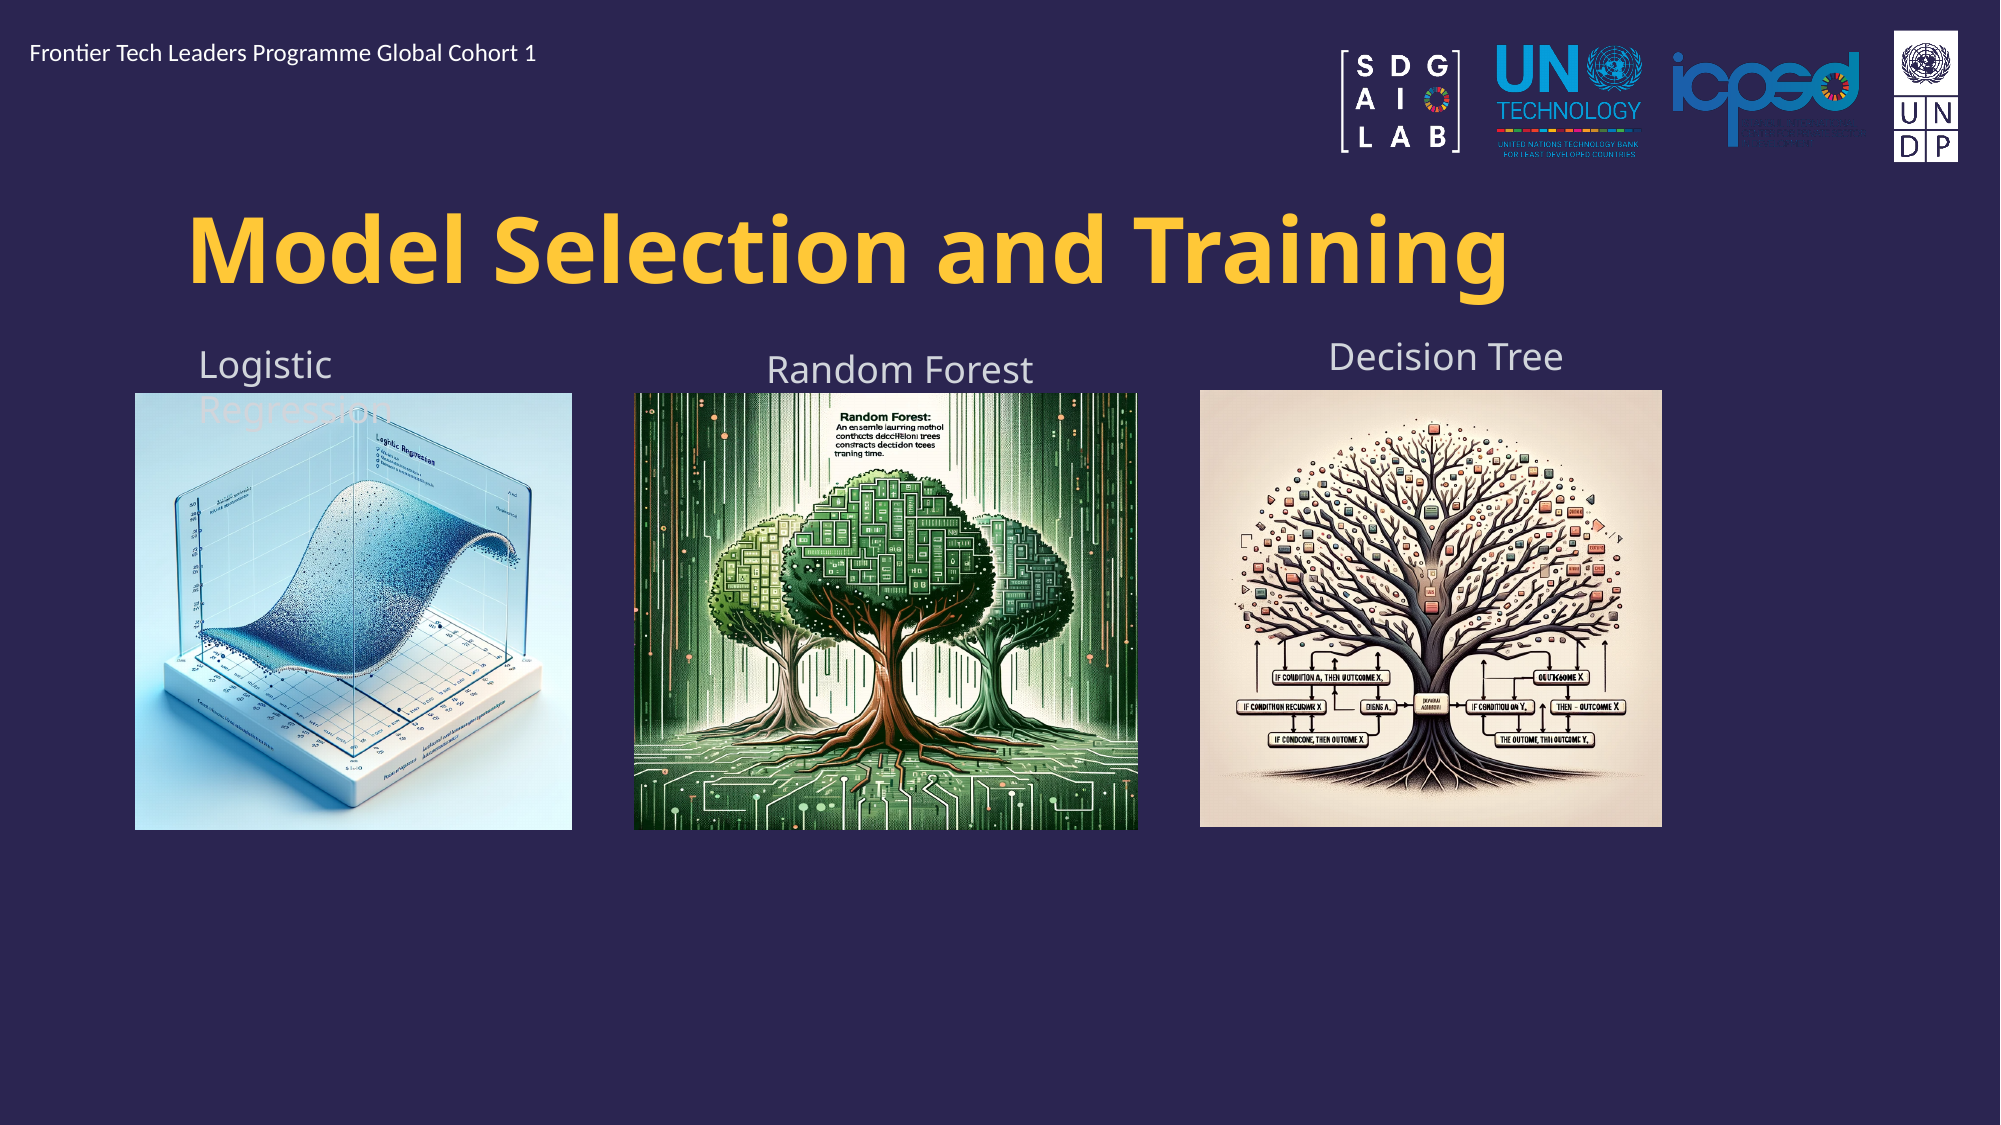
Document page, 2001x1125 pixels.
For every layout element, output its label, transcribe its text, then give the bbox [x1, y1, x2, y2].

text_box Decision Tree [1313, 325, 1550, 387]
picture [135, 394, 572, 830]
text_box Logistic Regression [183, 333, 524, 395]
picture [634, 394, 1138, 830]
picture [1200, 390, 1662, 827]
text_box Frontier Tech Leaders Programme Global Cohort 1 [14, 29, 846, 75]
title Model Selection and Training [170, 174, 1830, 326]
text_box Random Forest [751, 338, 1015, 400]
